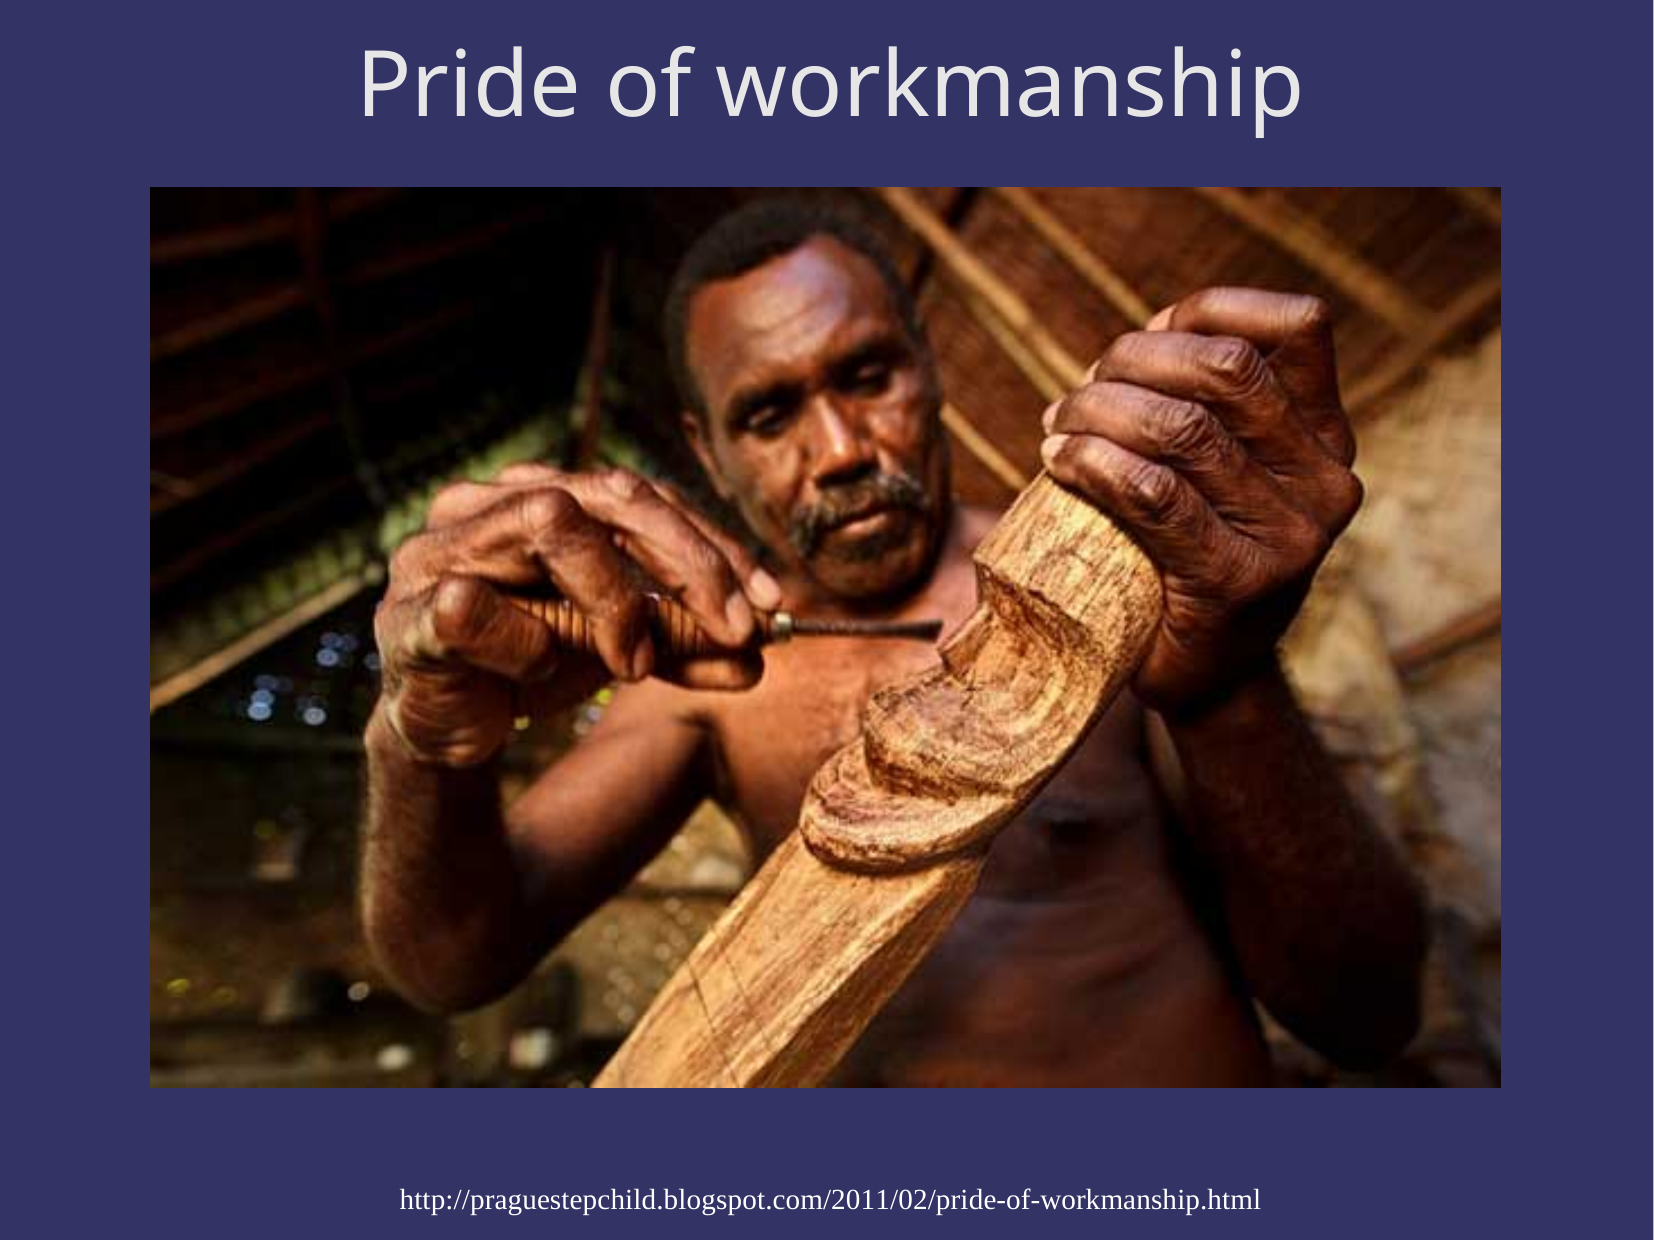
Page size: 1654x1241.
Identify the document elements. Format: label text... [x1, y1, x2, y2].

title Pride of workmanship [86, 11, 1576, 151]
picture [150, 187, 1501, 1088]
text_box http://praguestepchild.blogspot.com/2011/02/pride-of-workmanship.html [86, 1162, 1576, 1238]
